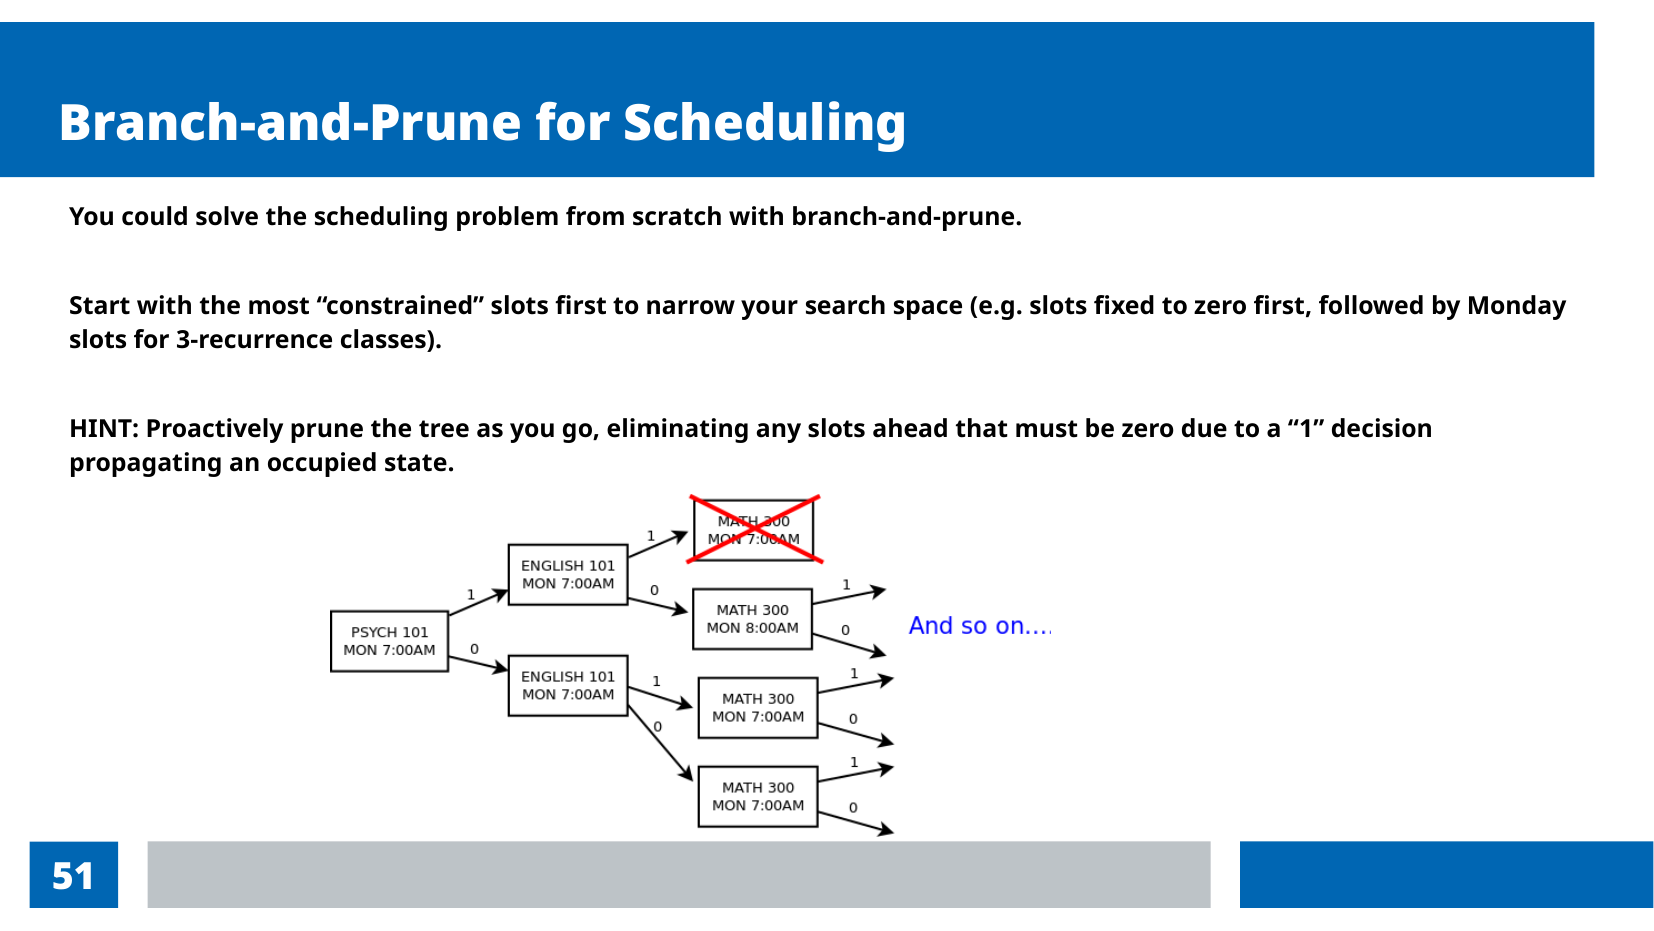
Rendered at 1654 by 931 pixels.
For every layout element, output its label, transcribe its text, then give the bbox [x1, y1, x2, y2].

list You could solve the scheduling problem from scratch with branch-and-prune. Start with the most “constrained” slots first to narrow your search space (e.g. slots fixed to zero first, followed by Monday slots for 3-recurrence classes). HINT: Proactively prune the tree as you go, eliminating any slots ahead that must be zero due to a “1” decision propagating an occupied state. [69, 198, 1576, 481]
picture [330, 493, 1051, 838]
title Branch-and-Prune for Scheduling [59, 44, 1595, 156]
